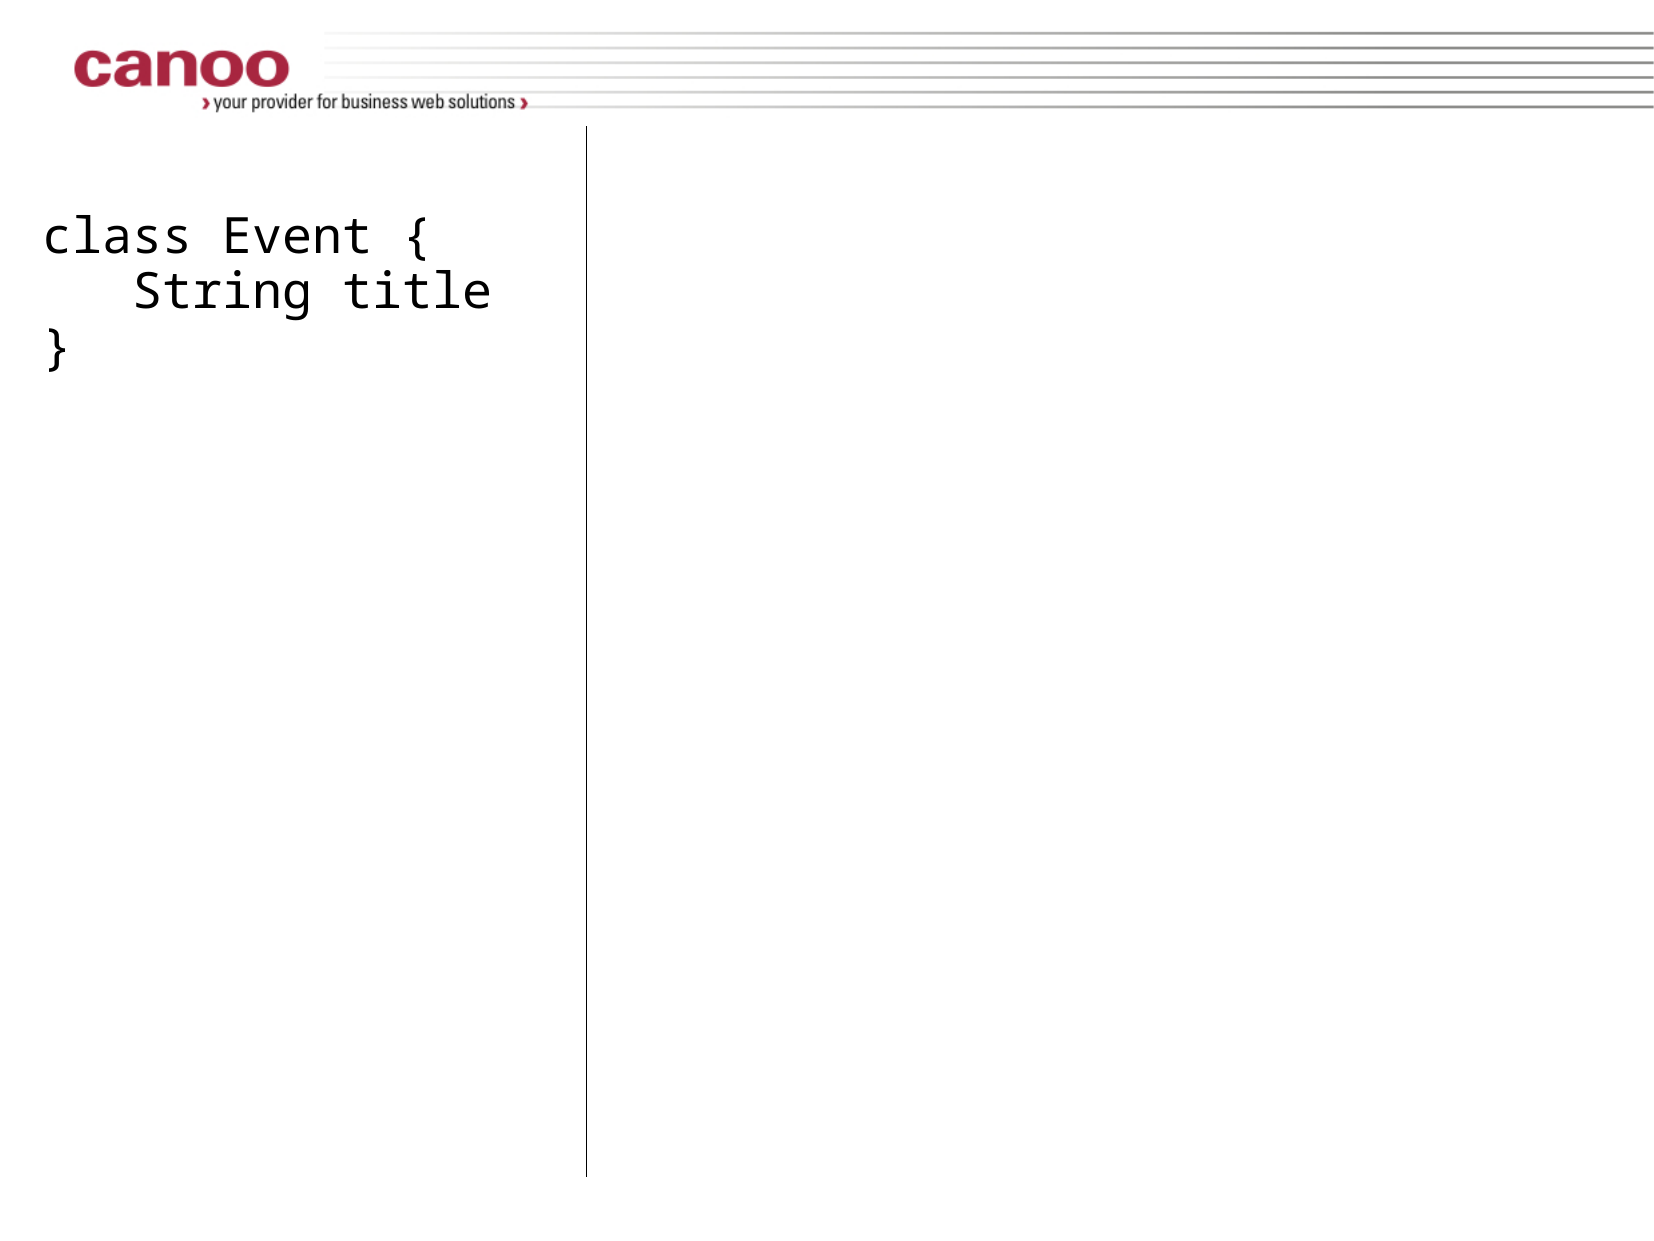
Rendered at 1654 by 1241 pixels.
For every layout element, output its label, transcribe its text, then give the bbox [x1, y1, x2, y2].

text_box class Event { String title } [27, 201, 808, 1177]
picture [0, 0, 1654, 166]
